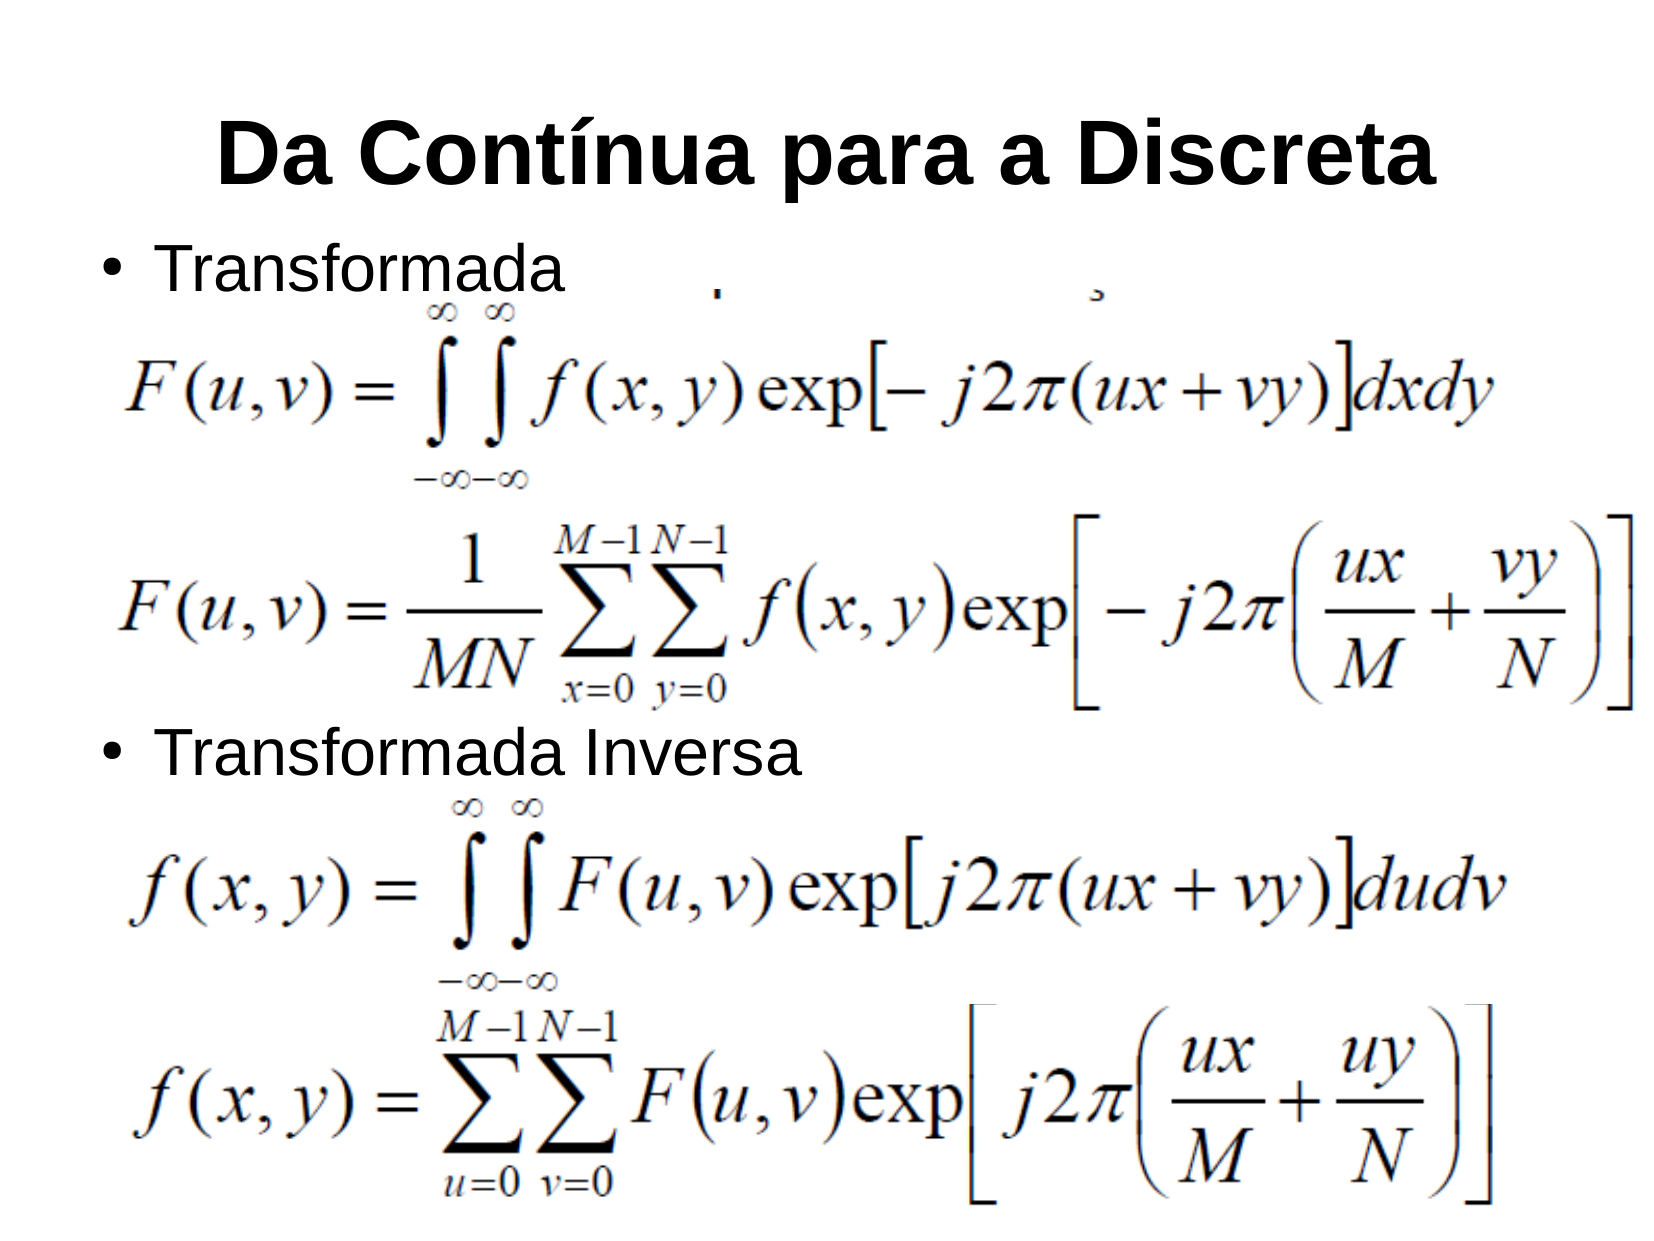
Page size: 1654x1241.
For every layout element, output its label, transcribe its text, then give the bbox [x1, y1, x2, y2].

picture [118, 1035, 1518, 1228]
list Transformada Transformada Inversa [82, 231, 1571, 1035]
title Da Contínua para a Discreta [82, 49, 1571, 231]
picture [1571, 490, 1654, 743]
